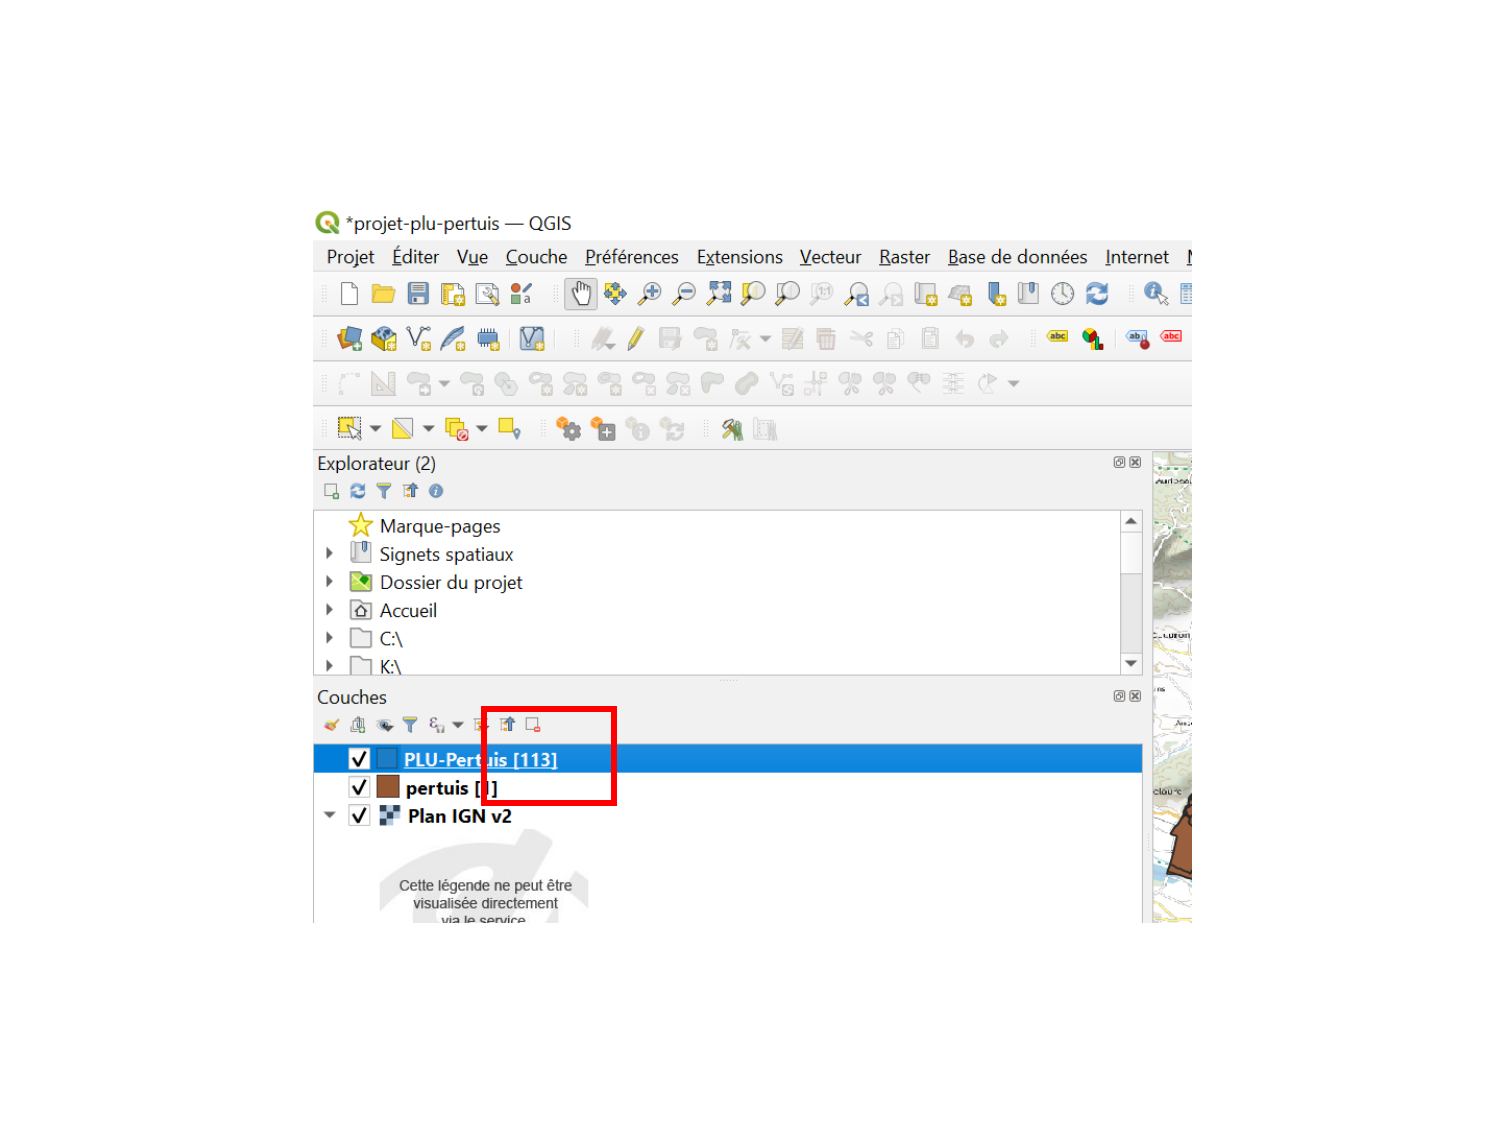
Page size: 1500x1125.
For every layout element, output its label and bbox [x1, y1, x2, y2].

picture [313, 208, 1192, 923]
